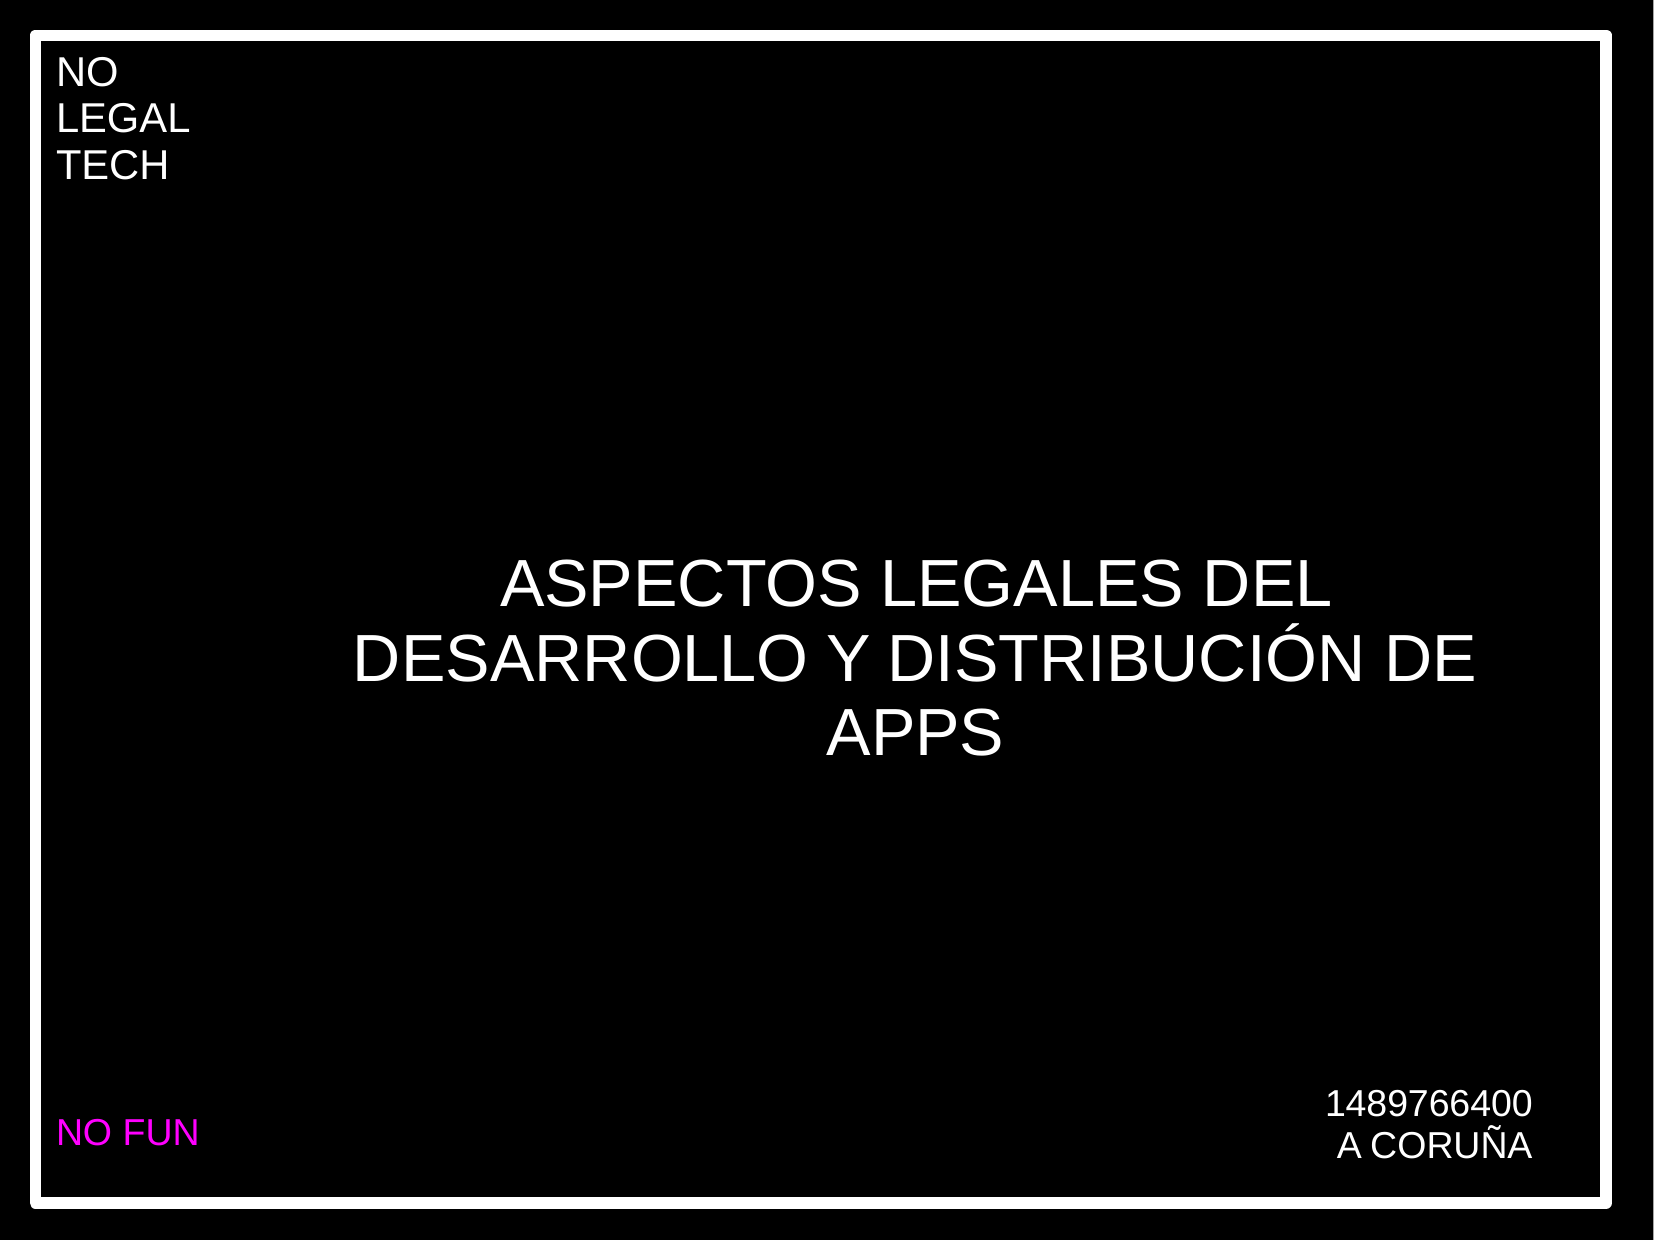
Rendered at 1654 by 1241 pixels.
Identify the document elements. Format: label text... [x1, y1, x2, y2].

text_box 1489766400 A CORUÑA [1027, 1209, 1548, 1216]
text_box NO LEGAL TECH NO FUN [35, 35, 1607, 1203]
